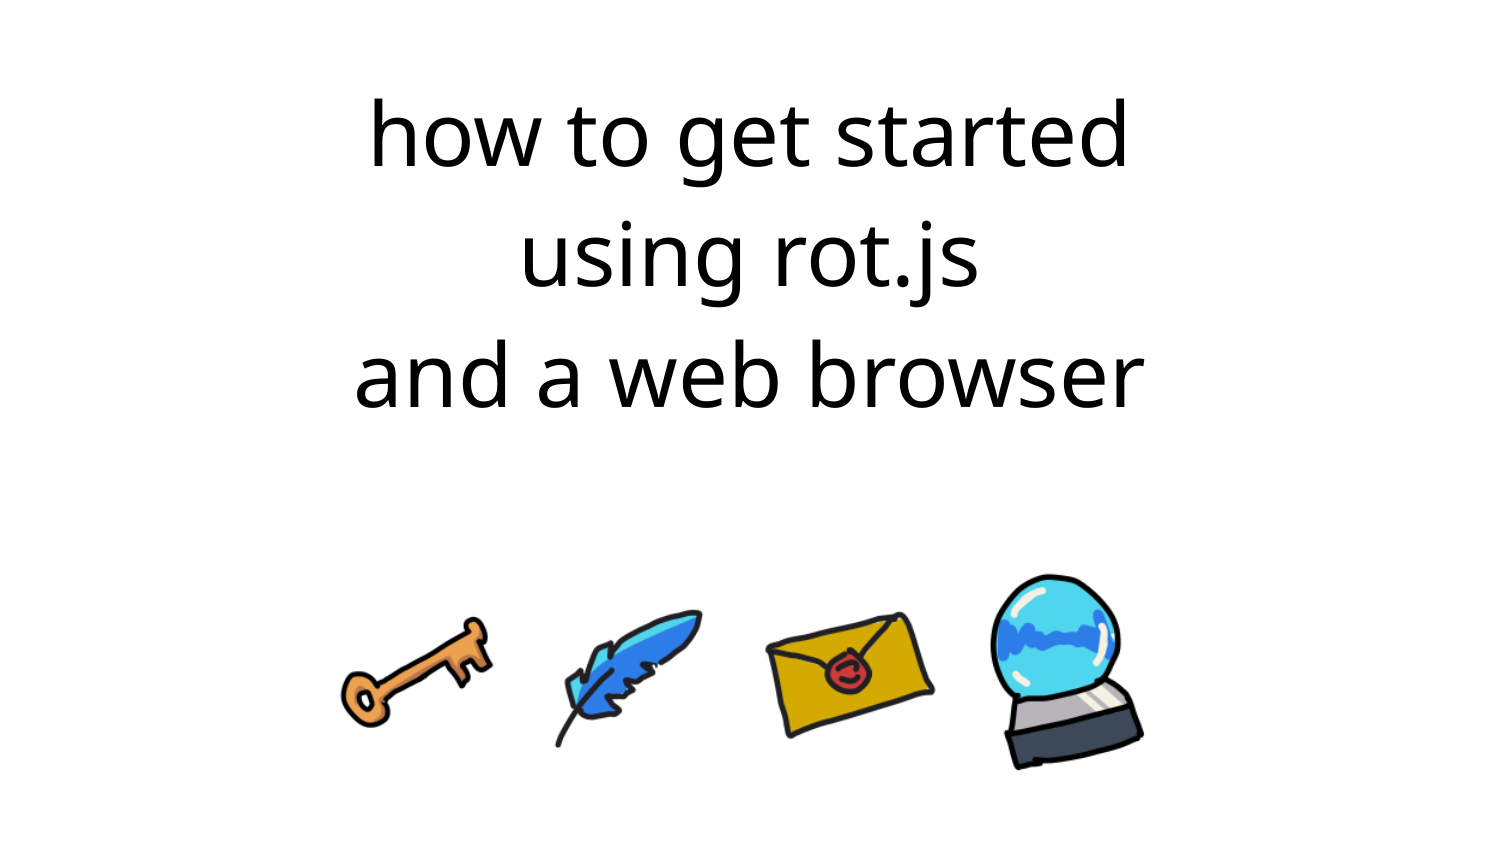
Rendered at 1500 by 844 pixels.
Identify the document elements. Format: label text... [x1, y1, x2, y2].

picture [320, 569, 1180, 781]
title how to get started using rot.js and a web browser [51, 53, 1449, 570]
